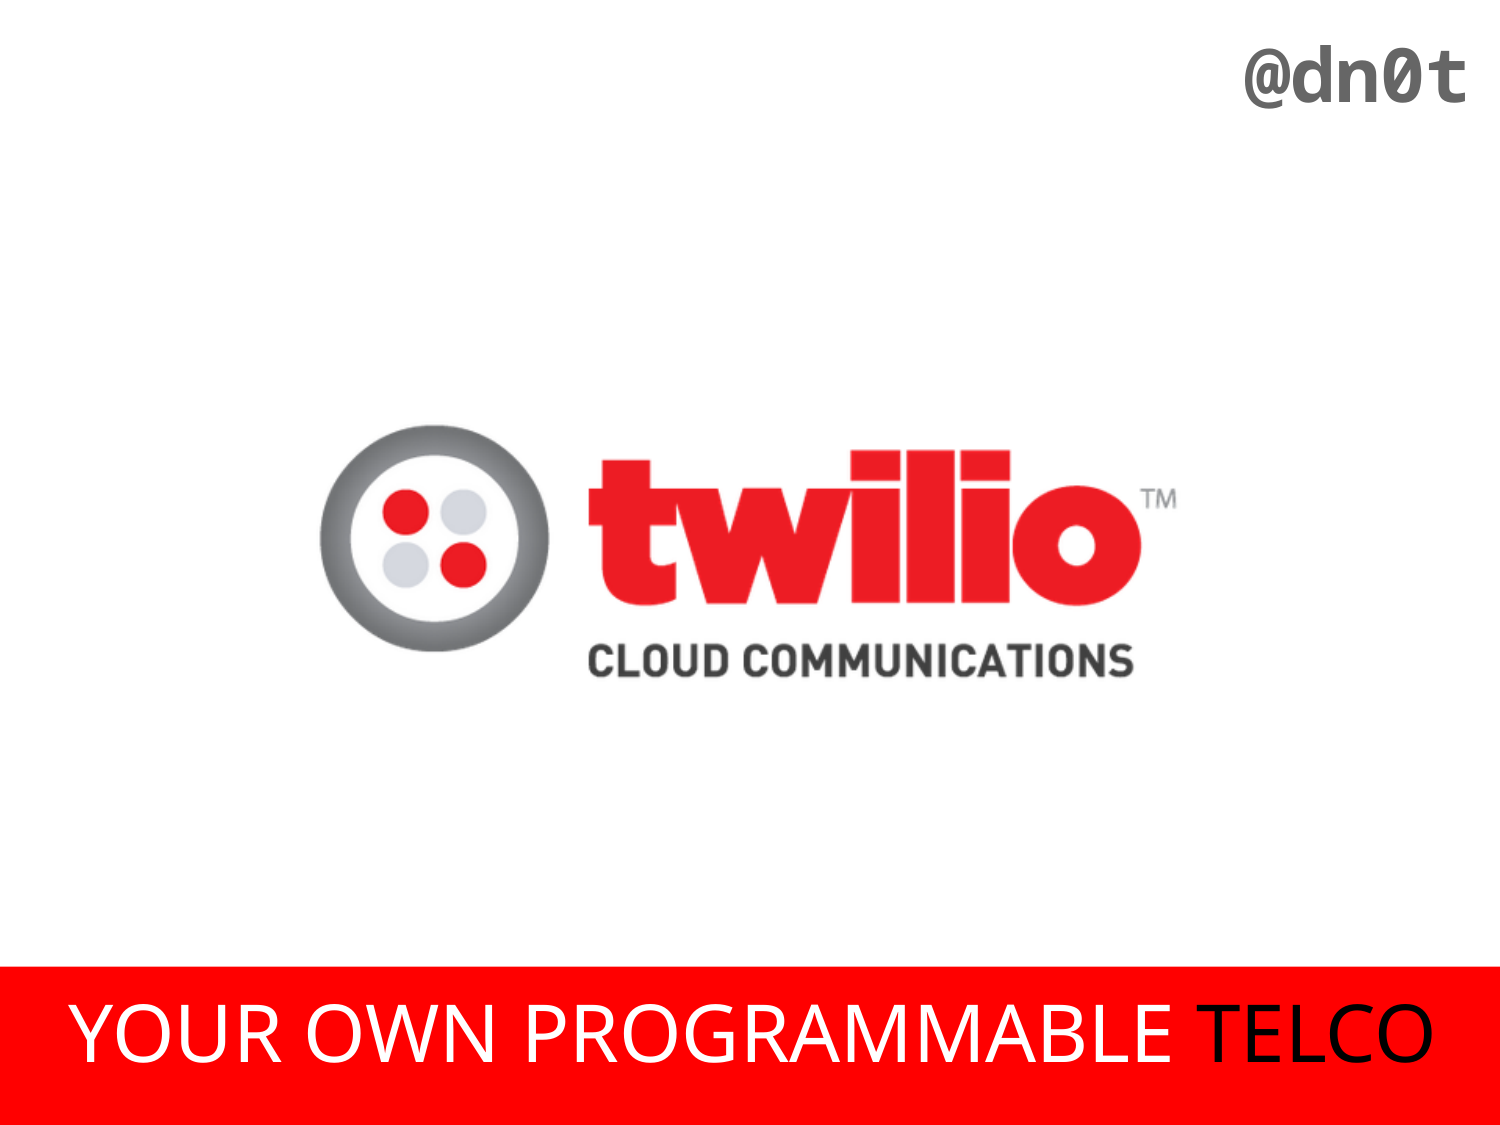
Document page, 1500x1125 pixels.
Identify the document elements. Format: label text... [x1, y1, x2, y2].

list YOUR OWN PROGRAMMABLE TELCO [28, 974, 1478, 1111]
picture [309, 420, 1193, 716]
